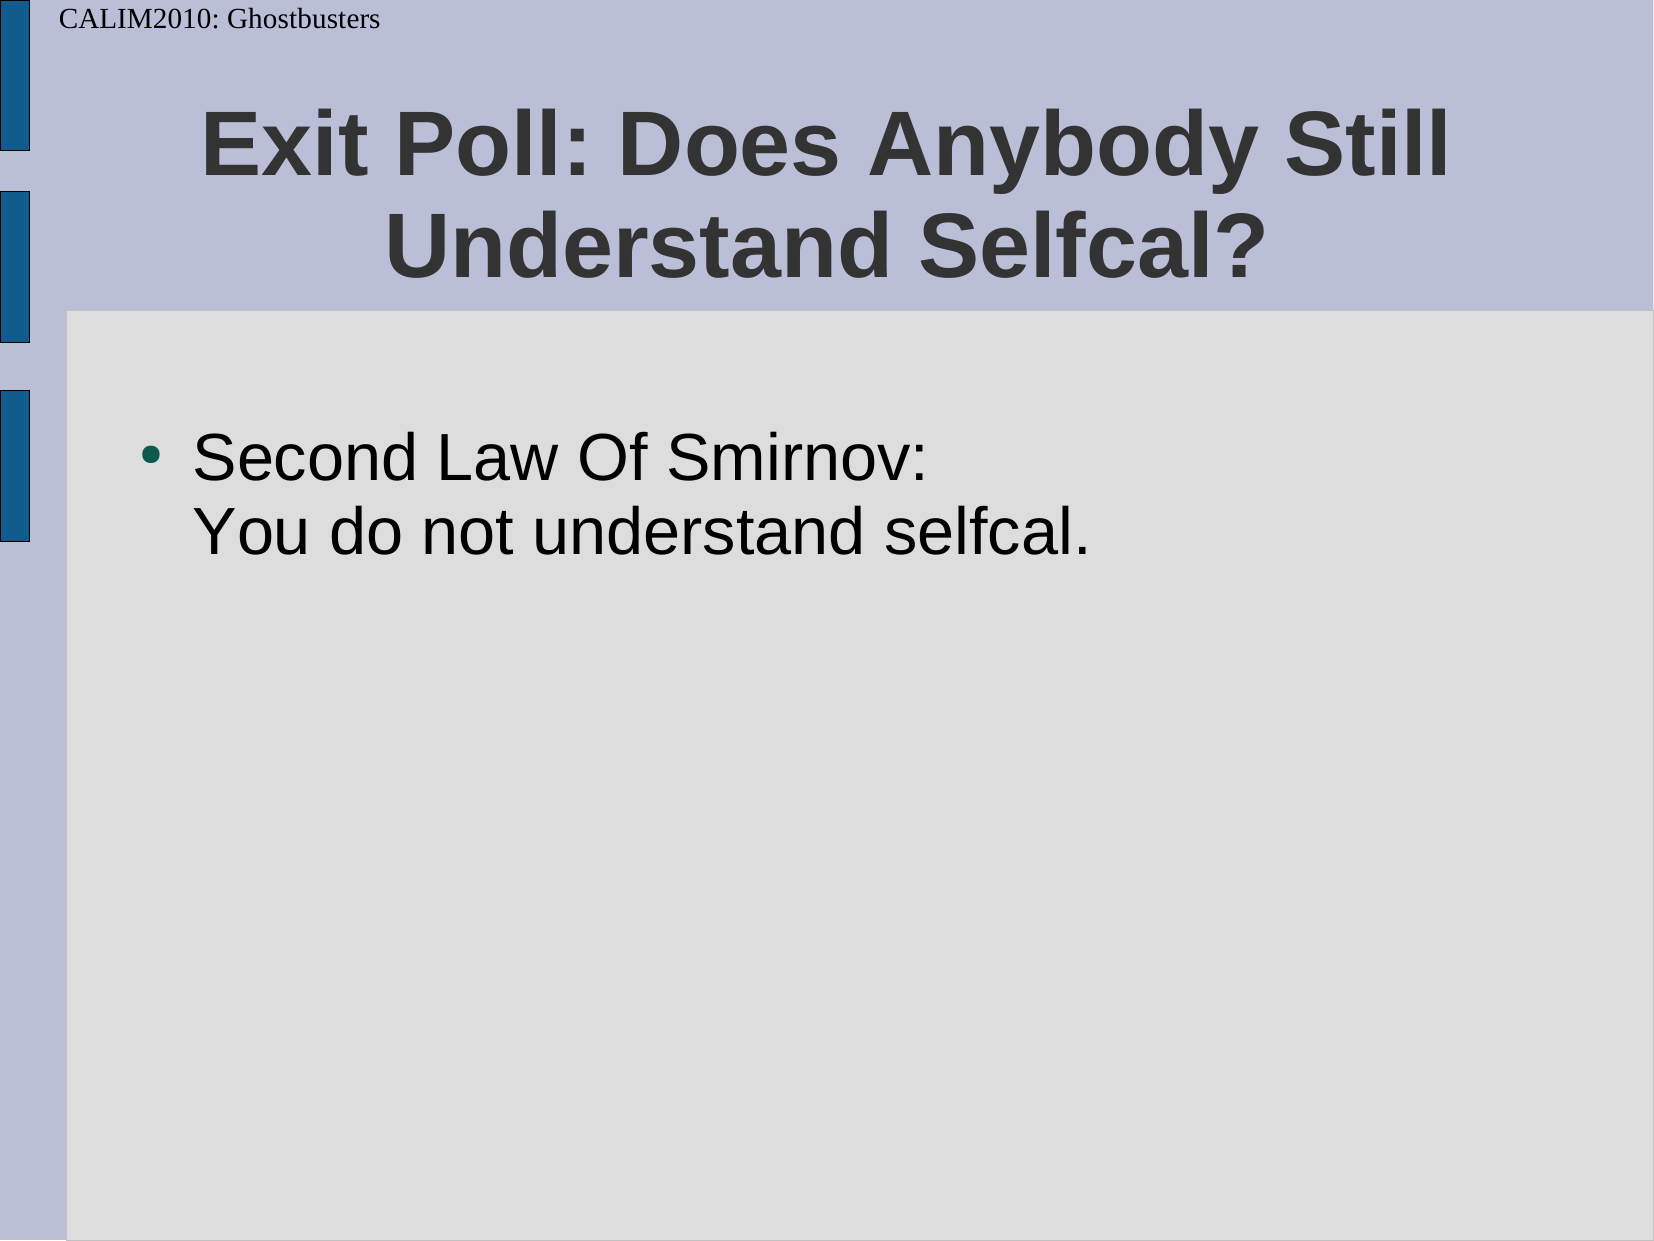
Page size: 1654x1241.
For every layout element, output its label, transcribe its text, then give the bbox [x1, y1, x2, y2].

title Exit Poll: Does Anybody Still Understand Selfcal? [121, 92, 1534, 298]
list Second Law Of Smirnov: You do not understand selfcal. [121, 344, 1625, 1149]
